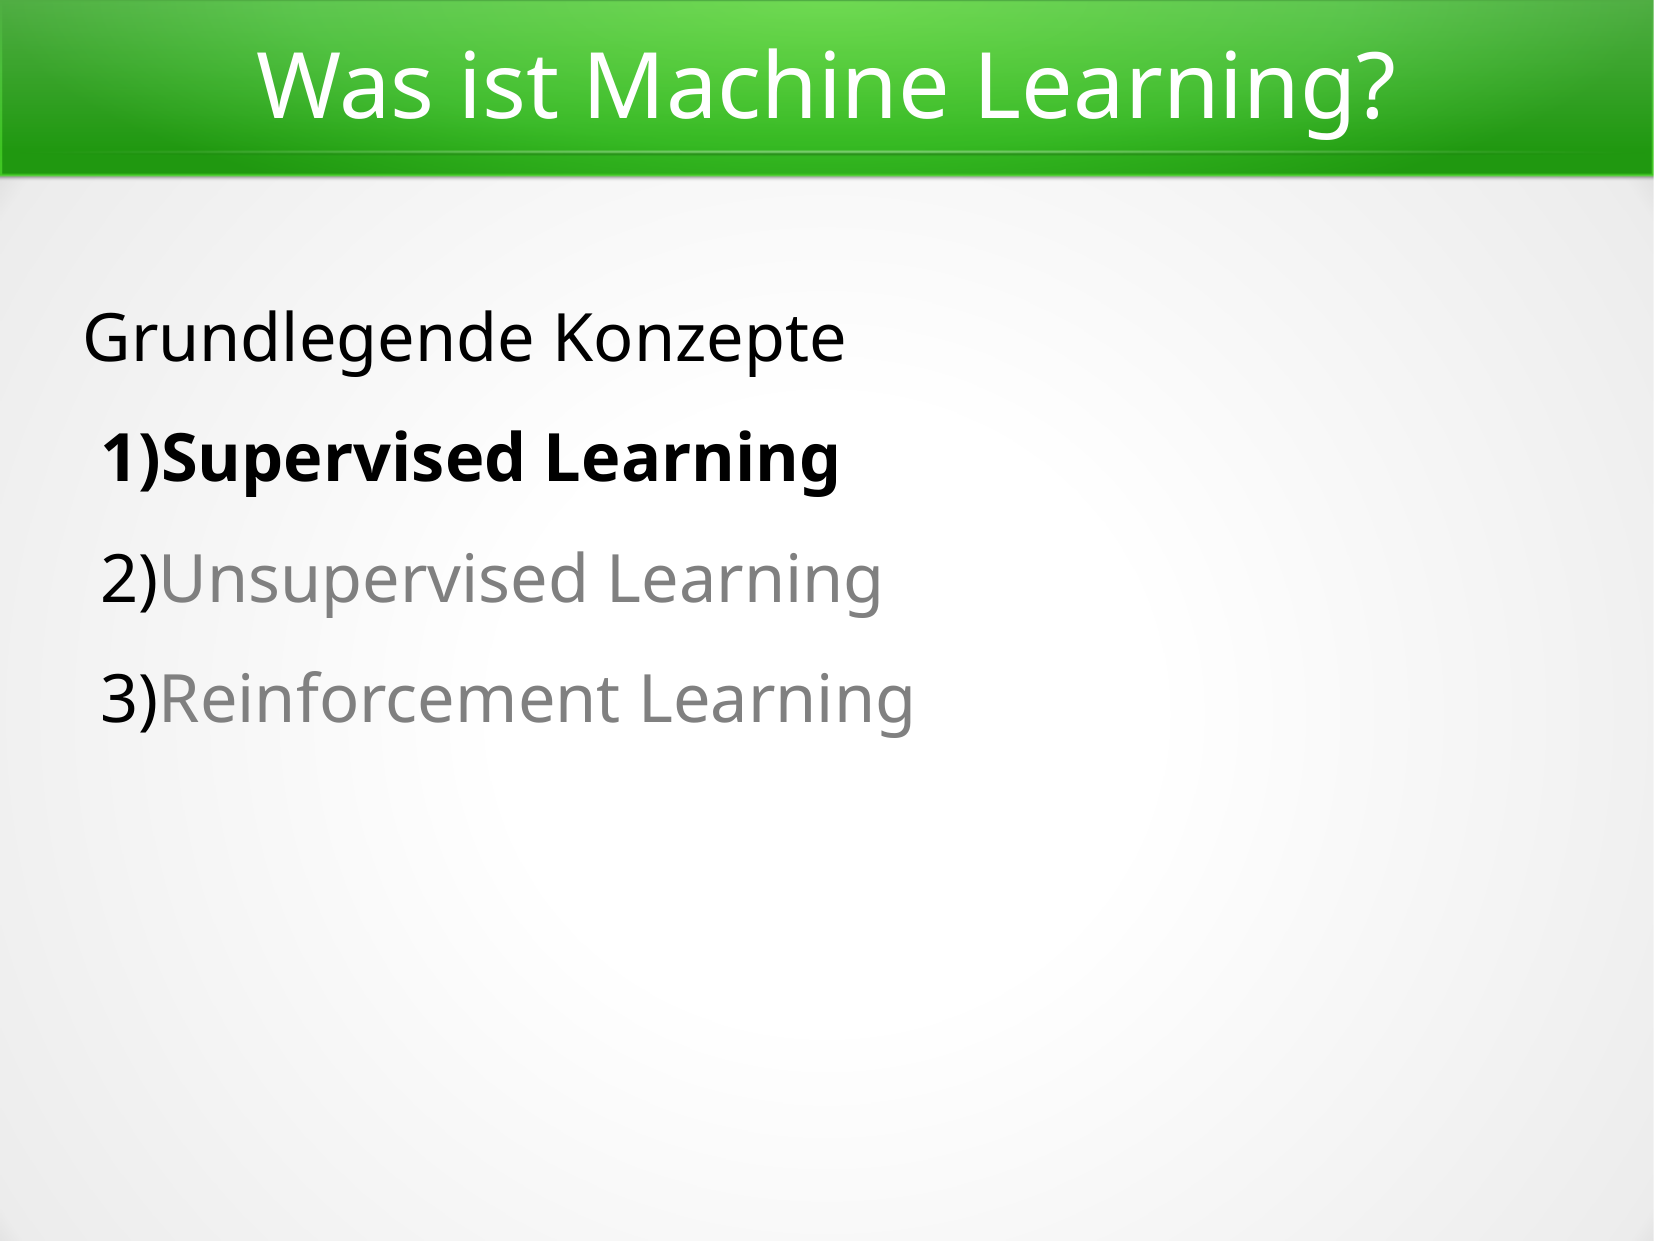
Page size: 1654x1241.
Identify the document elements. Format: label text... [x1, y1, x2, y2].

title Was ist Machine Learning? [82, 11, 1571, 154]
picture [0, 0, 1654, 1241]
list Grundlegende Konzepte Supervised Learning Unsupervised Learning Reinforcement Learning [82, 290, 1571, 1010]
